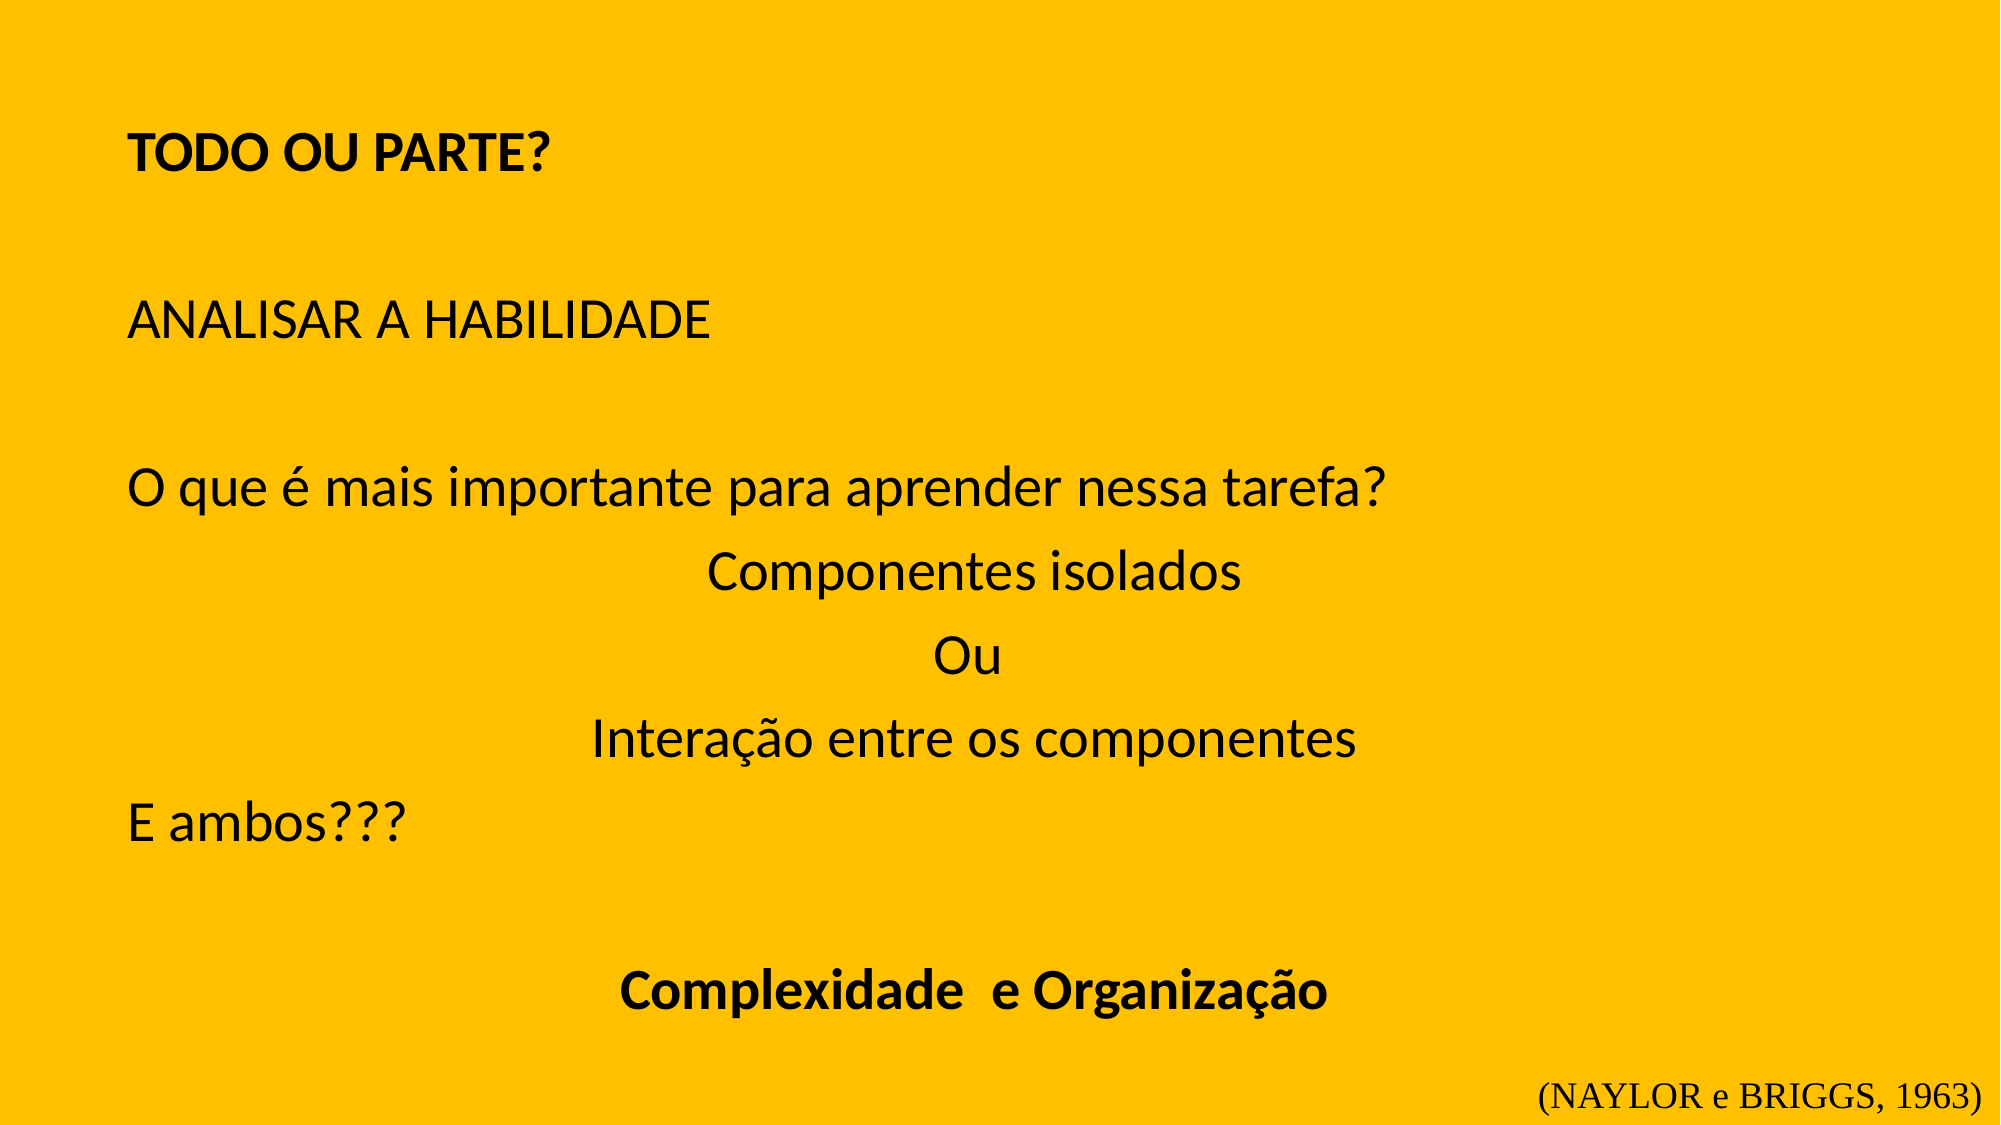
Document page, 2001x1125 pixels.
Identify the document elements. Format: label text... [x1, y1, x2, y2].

list TODO OU PARTE? ANALISAR A HABILIDADE O que é mais importante para aprender nessa tarefa? Componentes isolados Ou Interação entre os componentes E ambos??? Complexidade e Organização [112, 113, 1838, 1064]
text_box (NAYLOR e BRIGGS, 1963) [1523, 1063, 1998, 1123]
